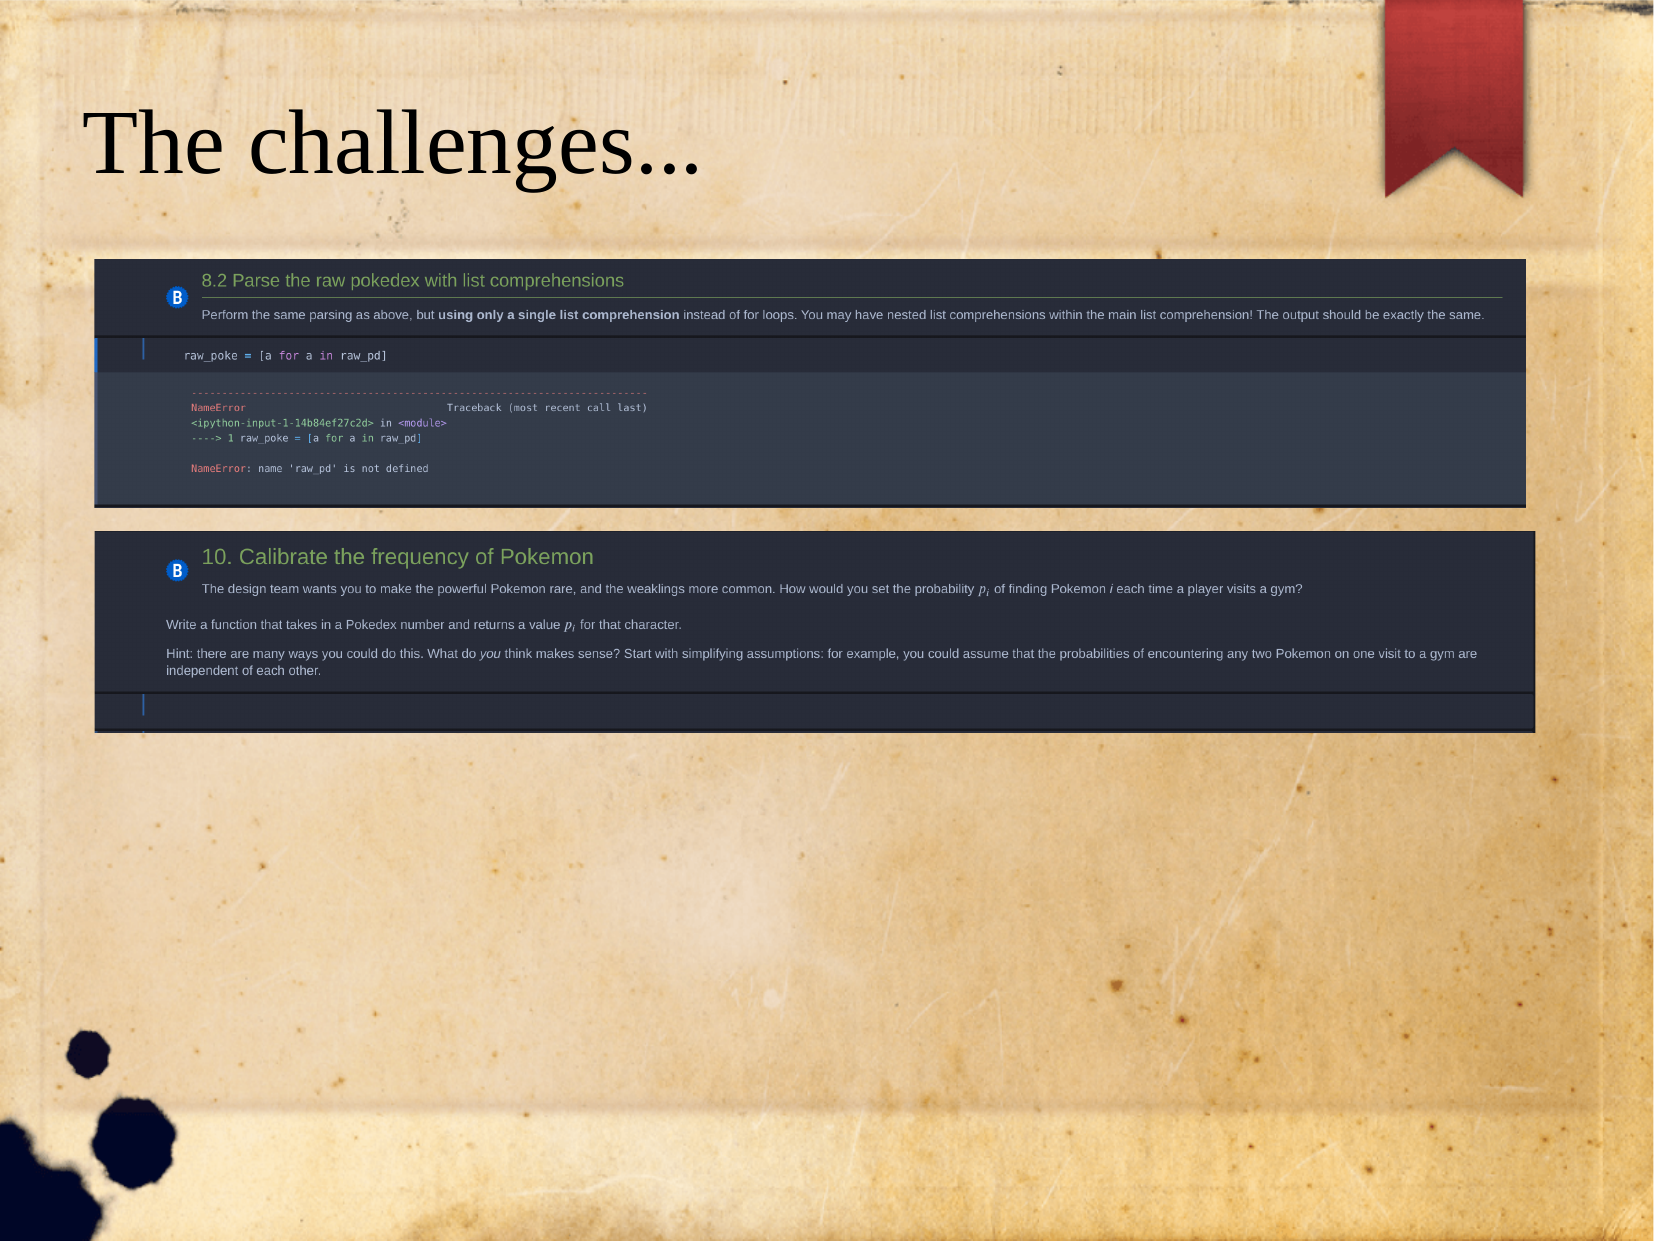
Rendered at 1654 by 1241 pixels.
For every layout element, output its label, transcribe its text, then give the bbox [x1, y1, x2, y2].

title The challenges... [82, 49, 1347, 237]
picture [0, 0, 1654, 1241]
